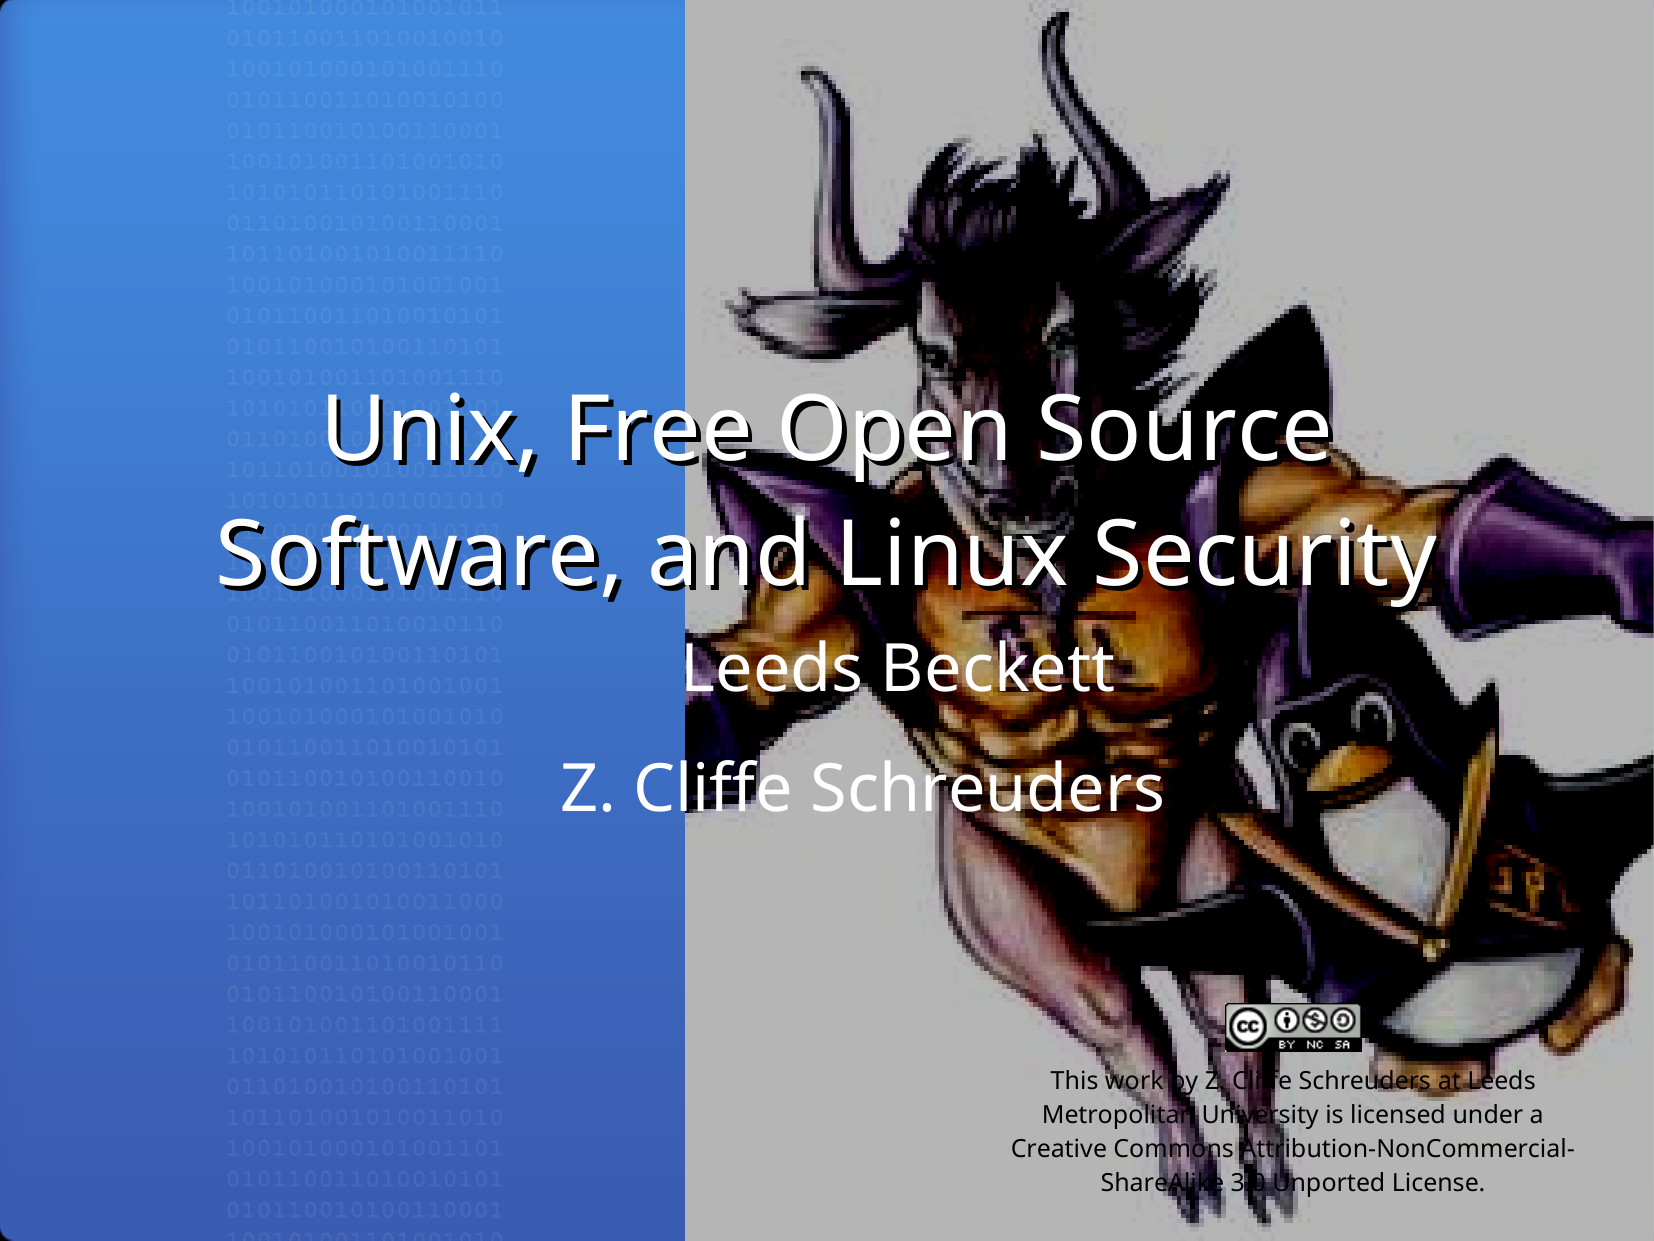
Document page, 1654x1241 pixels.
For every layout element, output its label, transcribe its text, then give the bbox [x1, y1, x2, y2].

list Leeds Beckett Z. Cliffe Schreuders [121, 620, 1534, 1127]
picture [0, 0, 1654, 1241]
text_box This work by Z. Cliffe Schreuders at Leeds Metropolitan University is licensed under a Creative Commons Attribution-NonCommercial-ShareAlike 3.0 Unported License. [992, 1062, 1595, 1181]
title Unix, Free Open Source Software, and Linux Security [120, 380, 1533, 595]
